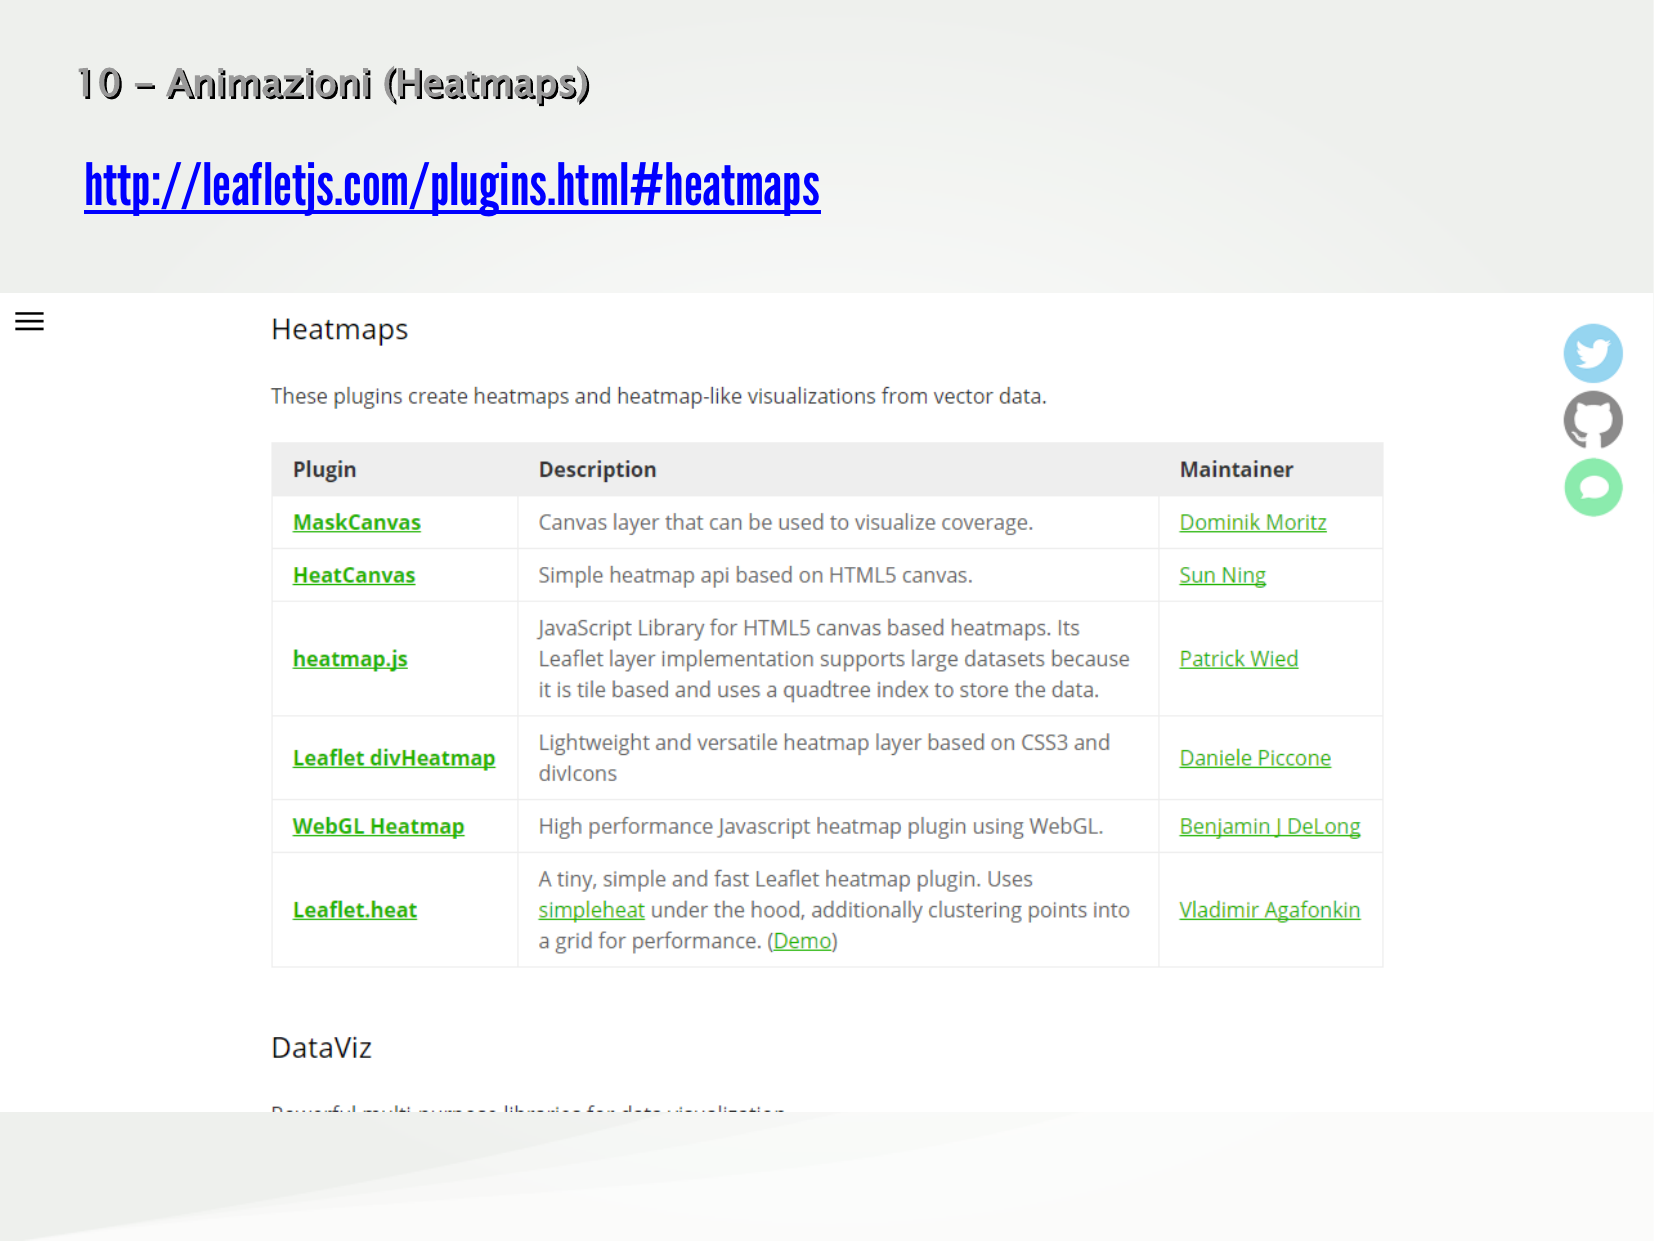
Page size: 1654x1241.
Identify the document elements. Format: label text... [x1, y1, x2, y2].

text_box 10 - Animazioni (Heatmaps) [59, 47, 1146, 108]
picture [0, 0, 1654, 1241]
text_box http://leafletjs.com/plugins.html#heatmaps [69, 143, 1571, 229]
